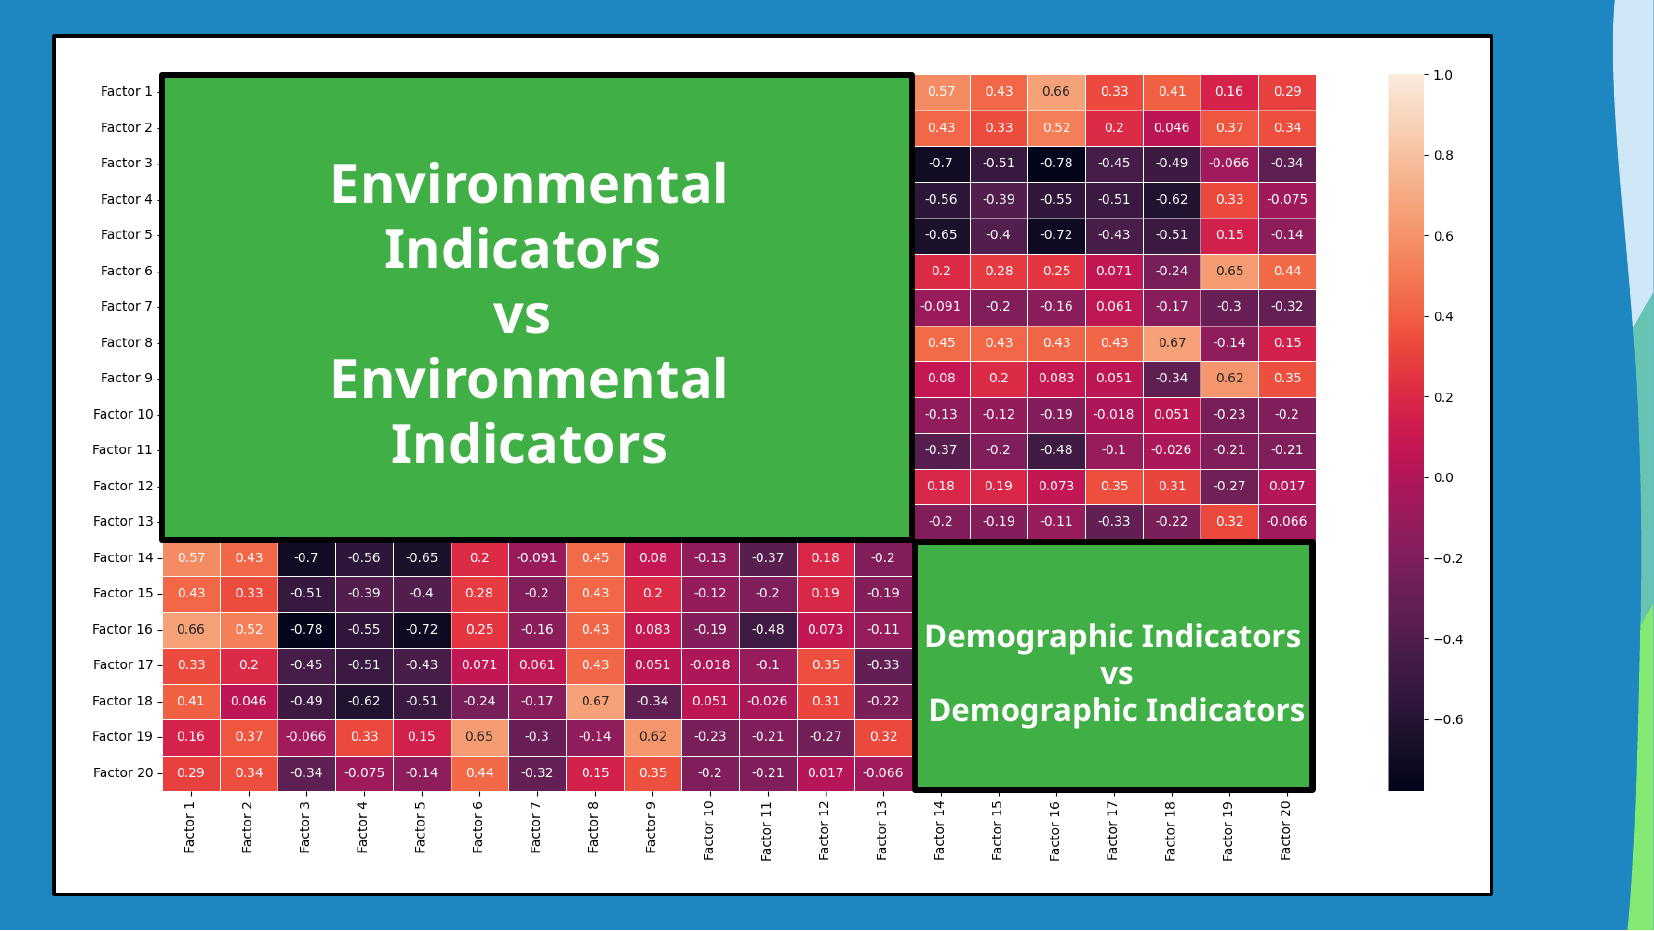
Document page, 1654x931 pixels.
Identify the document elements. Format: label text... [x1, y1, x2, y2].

picture [55, 37, 1491, 893]
text_box [161, 75, 912, 541]
text_box Environmental Indicators vs Environmental Indicators [173, 142, 887, 482]
text_box [914, 736, 1313, 790]
text_box Demographic Indicators vs Demographic Indicators [904, 608, 1330, 736]
text_box [914, 542, 1313, 608]
